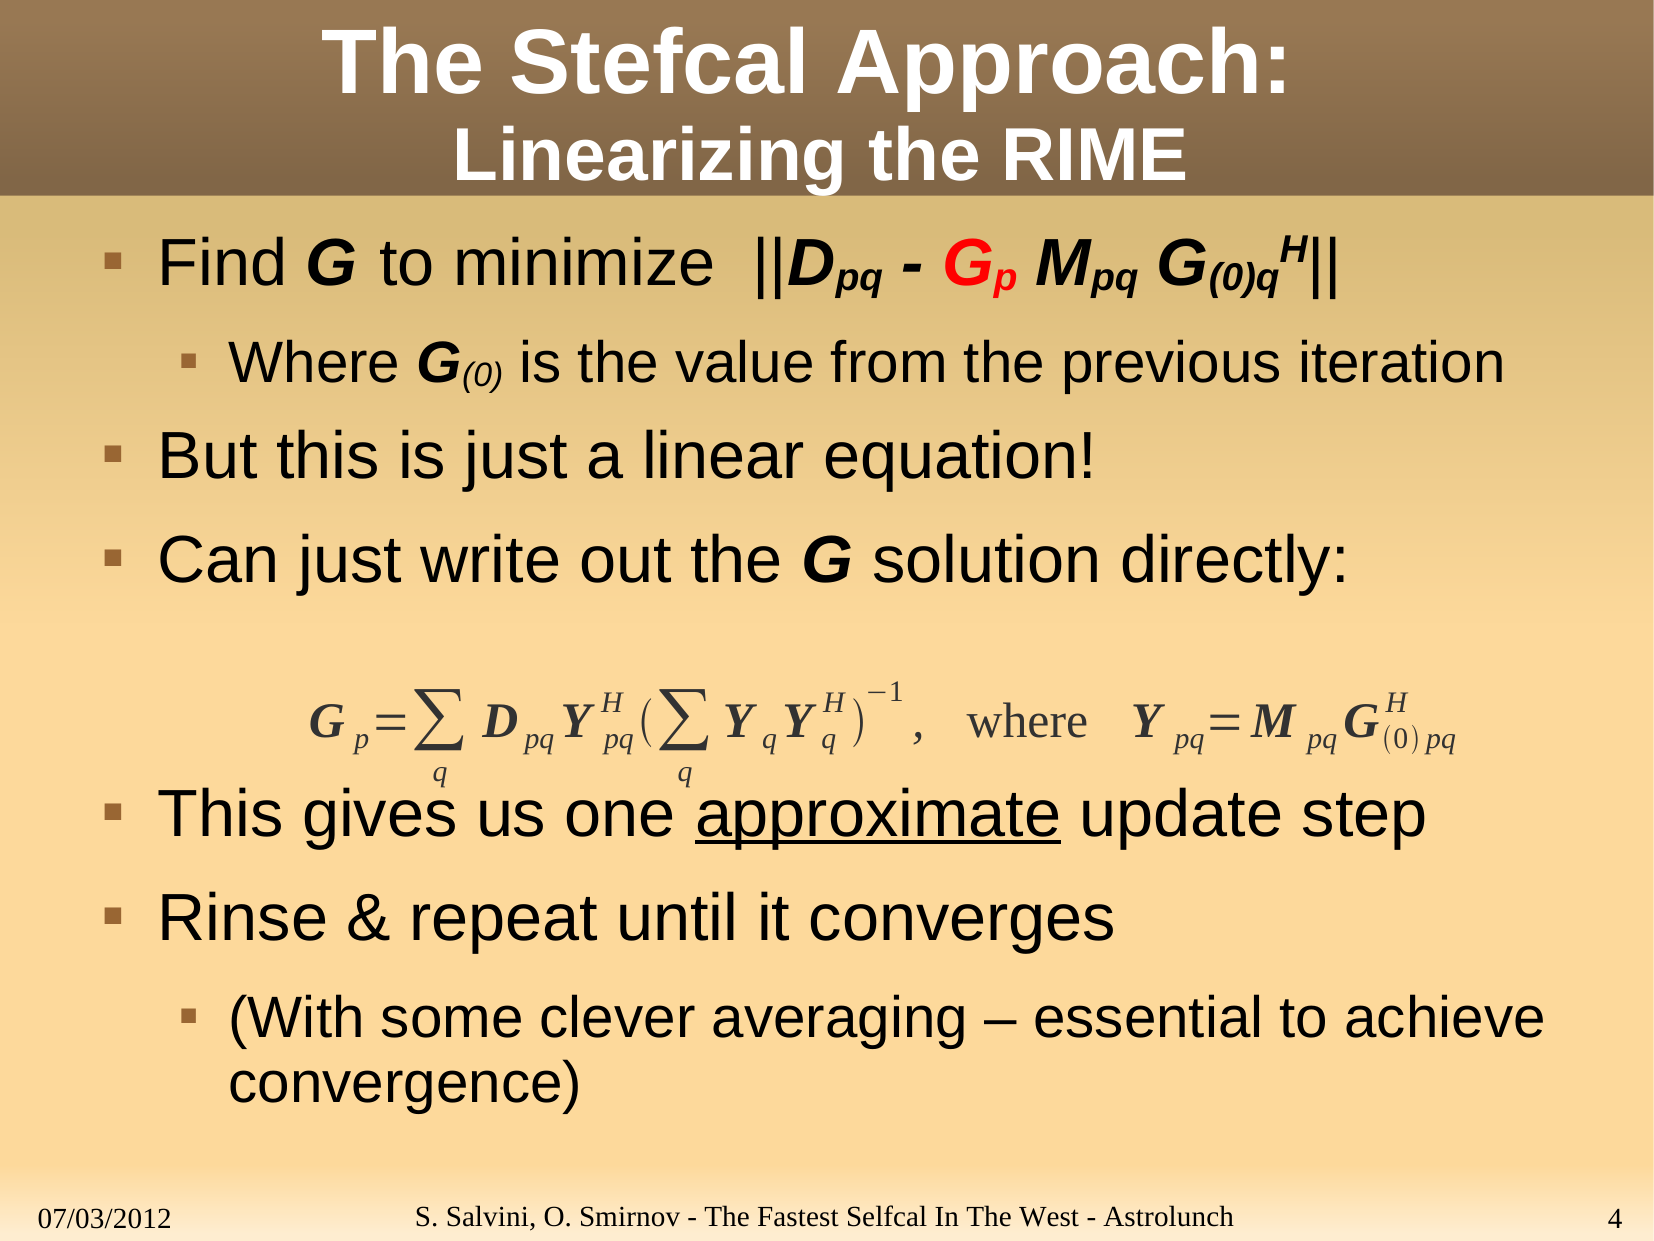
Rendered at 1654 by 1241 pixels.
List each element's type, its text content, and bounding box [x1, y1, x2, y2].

title The Stefcal Approach: Linearizing the RIME [76, 7, 1565, 200]
list Find G to minimize ||Dpq - Gp Mpq G(0)qH|| Where G(0) is the value from the previous iteration But this is just a linear equation! Can just write out the G solution directly: This gives us one approximate update step Rinse & repeat until it converges (With some clever averaging – essential to achieve convergence) [86, 225, 1576, 1241]
picture [0, 0, 1654, 1241]
chart [302, 674, 1463, 788]
picture [79, 1210, 86, 1227]
